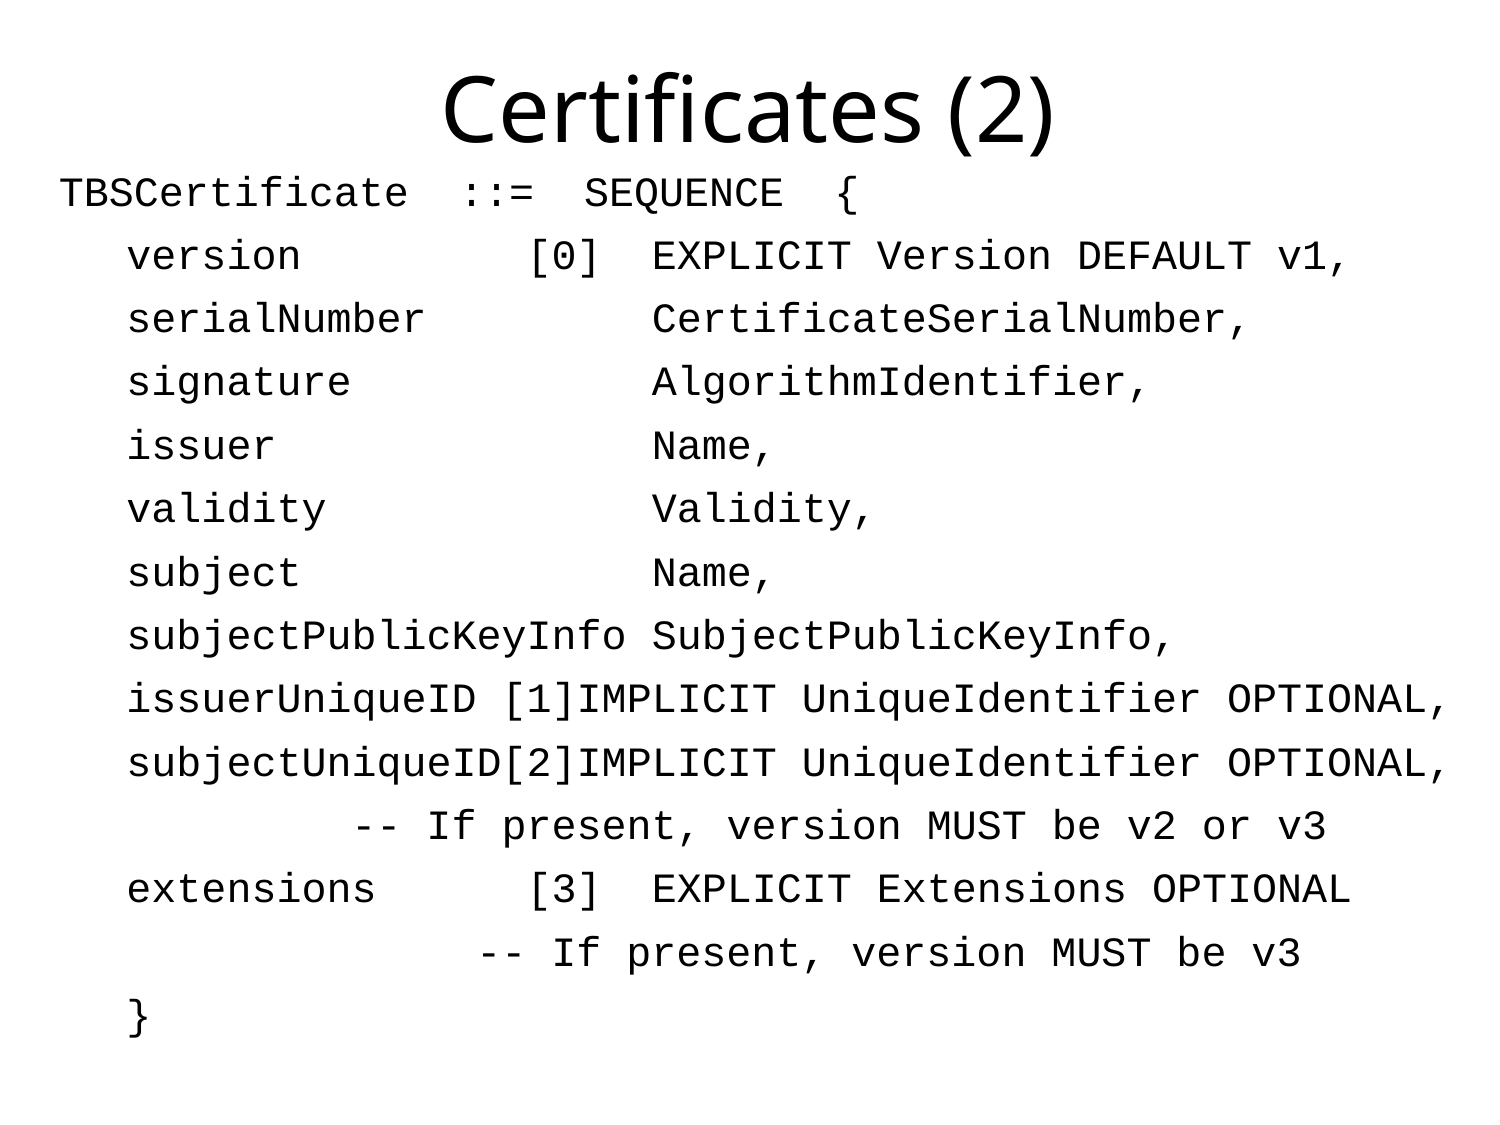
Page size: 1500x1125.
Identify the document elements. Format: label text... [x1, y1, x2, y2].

text_box Certificates (2) [110, 11, 1386, 164]
text_box TBSCertificate ::= SEQUENCE { version [0] EXPLICIT Version DEFAULT v1, serialNumber CertificateSerialNumber, signature AlgorithmIdentifier, issuer Name, validity Validity, subject Name, subjectPublicKeyInfo SubjectPublicKeyInfo, issuerUniqueID [1]IMPLICIT UniqueIdentifier OPTIONAL, subjectUniqueID[2]IMPLICIT UniqueIdentifier OPTIONAL, -- If present, version MUST be v2 or v3 extensions [3] EXPLICIT Extensions OPTIONAL -- If present, version MUST be v3 } [26, 164, 1487, 1046]
